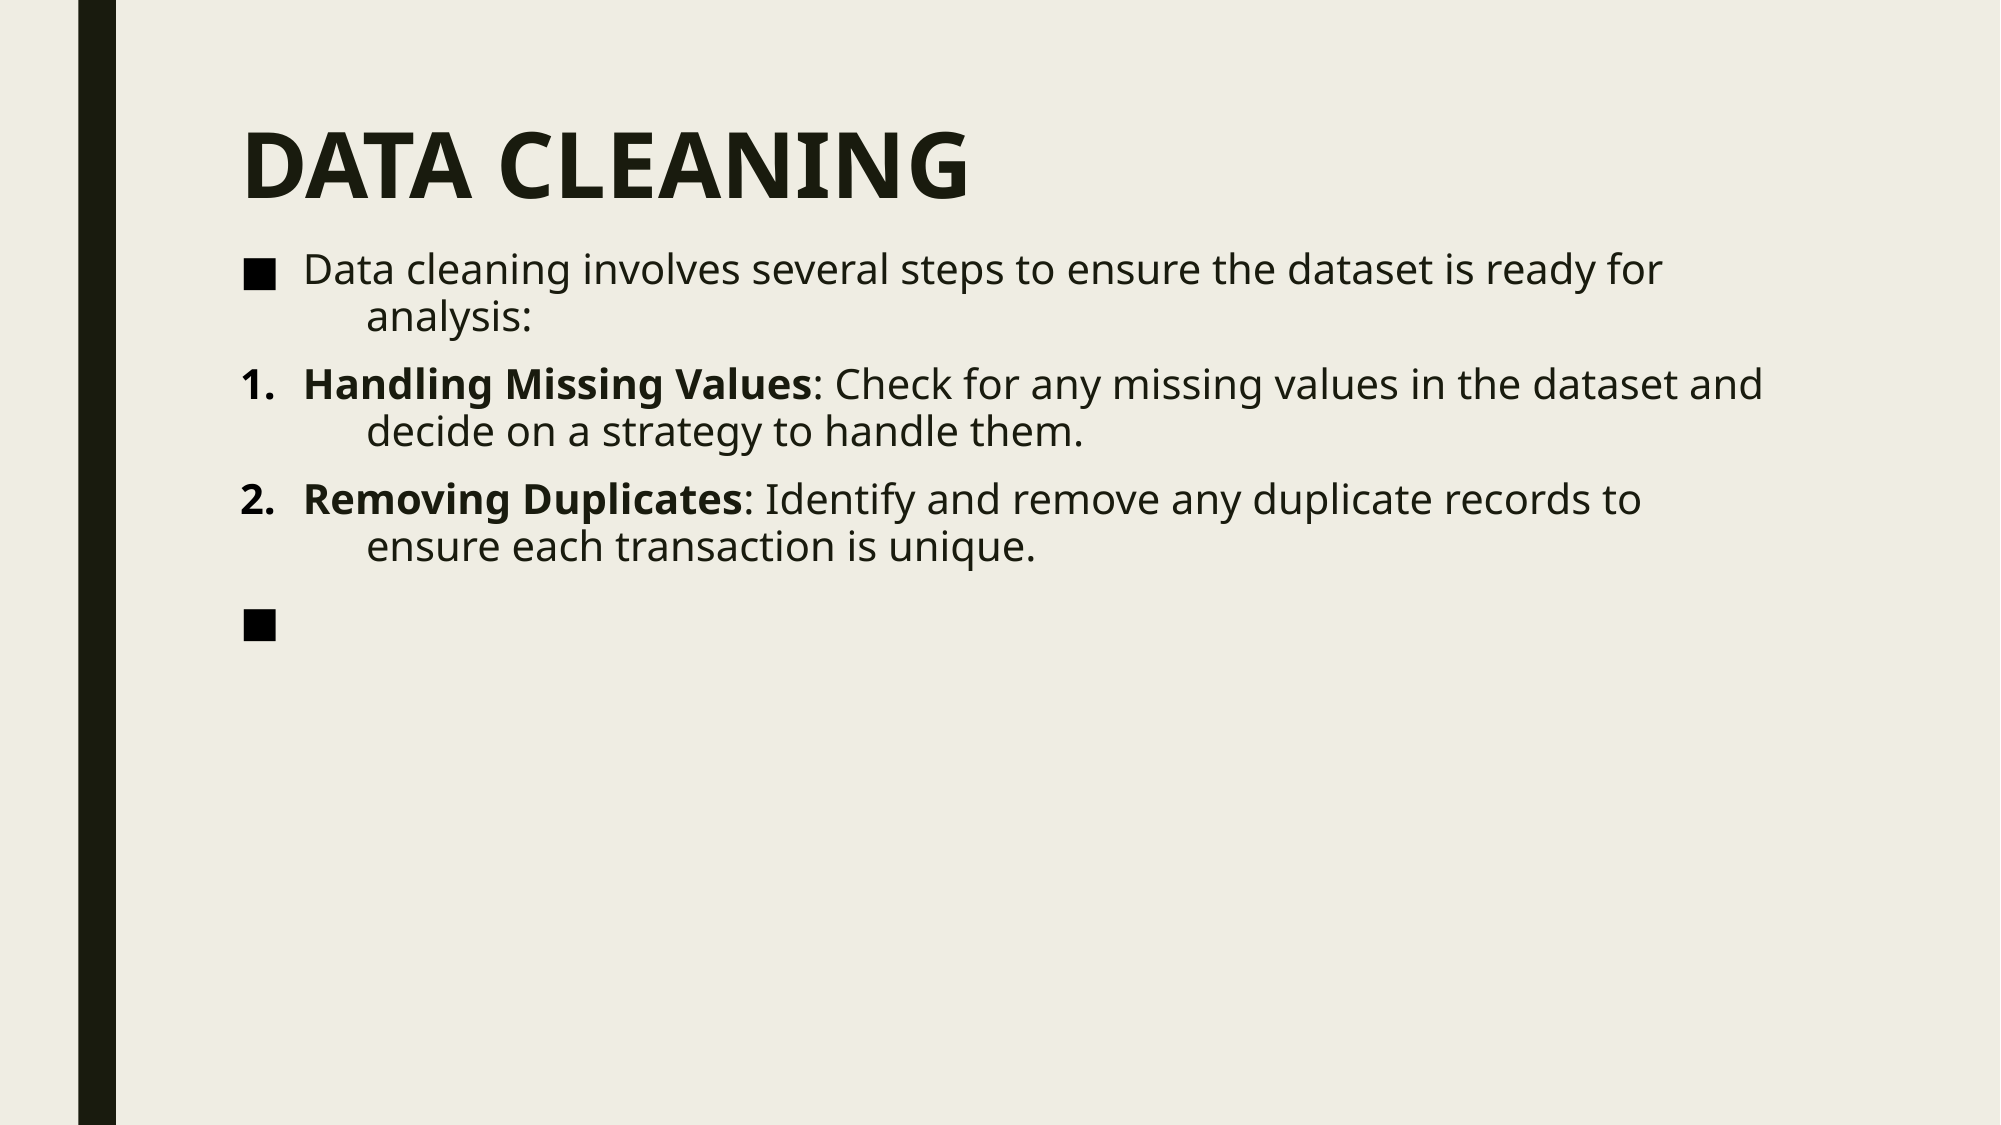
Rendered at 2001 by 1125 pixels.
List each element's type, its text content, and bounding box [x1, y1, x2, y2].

title DATA CLEANING [225, 112, 1801, 239]
list Data cleaning involves several steps to ensure the dataset is ready for analysis: Handling Missing Values: Check for any missing values in the dataset and decide on a strategy to handle them. Removing Duplicates: Identify and remove any duplicate records to ensure each transaction is unique. [225, 239, 1801, 963]
